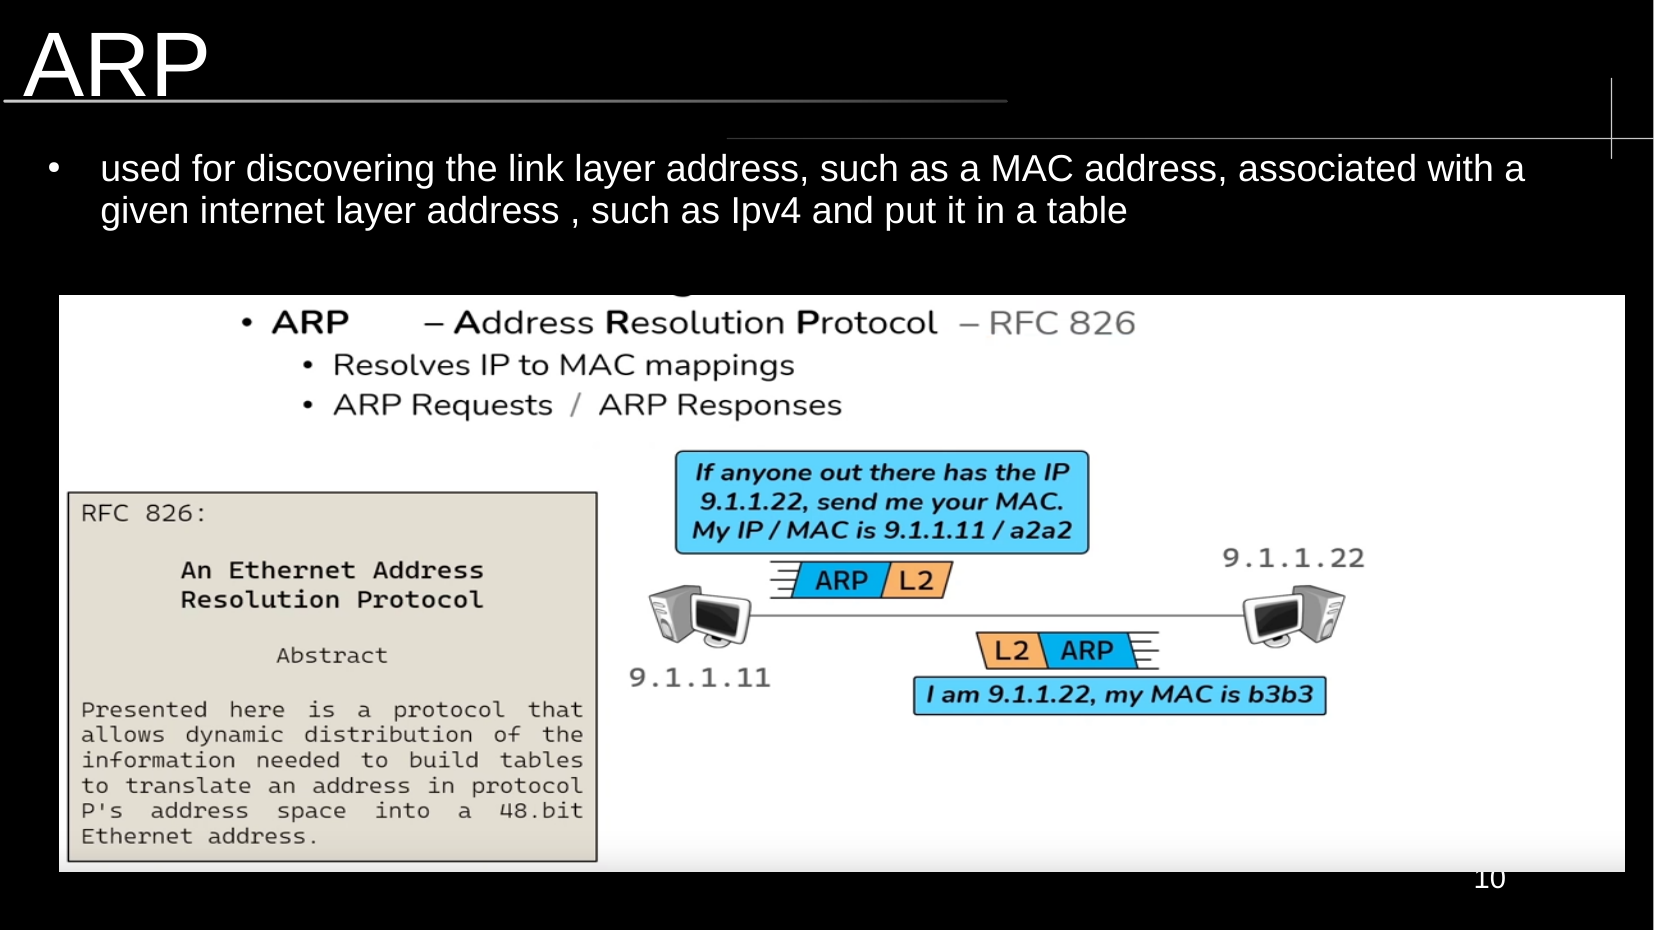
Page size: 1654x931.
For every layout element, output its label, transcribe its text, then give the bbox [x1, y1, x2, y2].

picture [59, 414, 1625, 872]
list used for discovering the link layer address, such as a MAC address, associated with a given internet layer address , such as Ipv4 and put it in a table [29, 147, 1625, 414]
title ARP [23, 11, 1589, 119]
